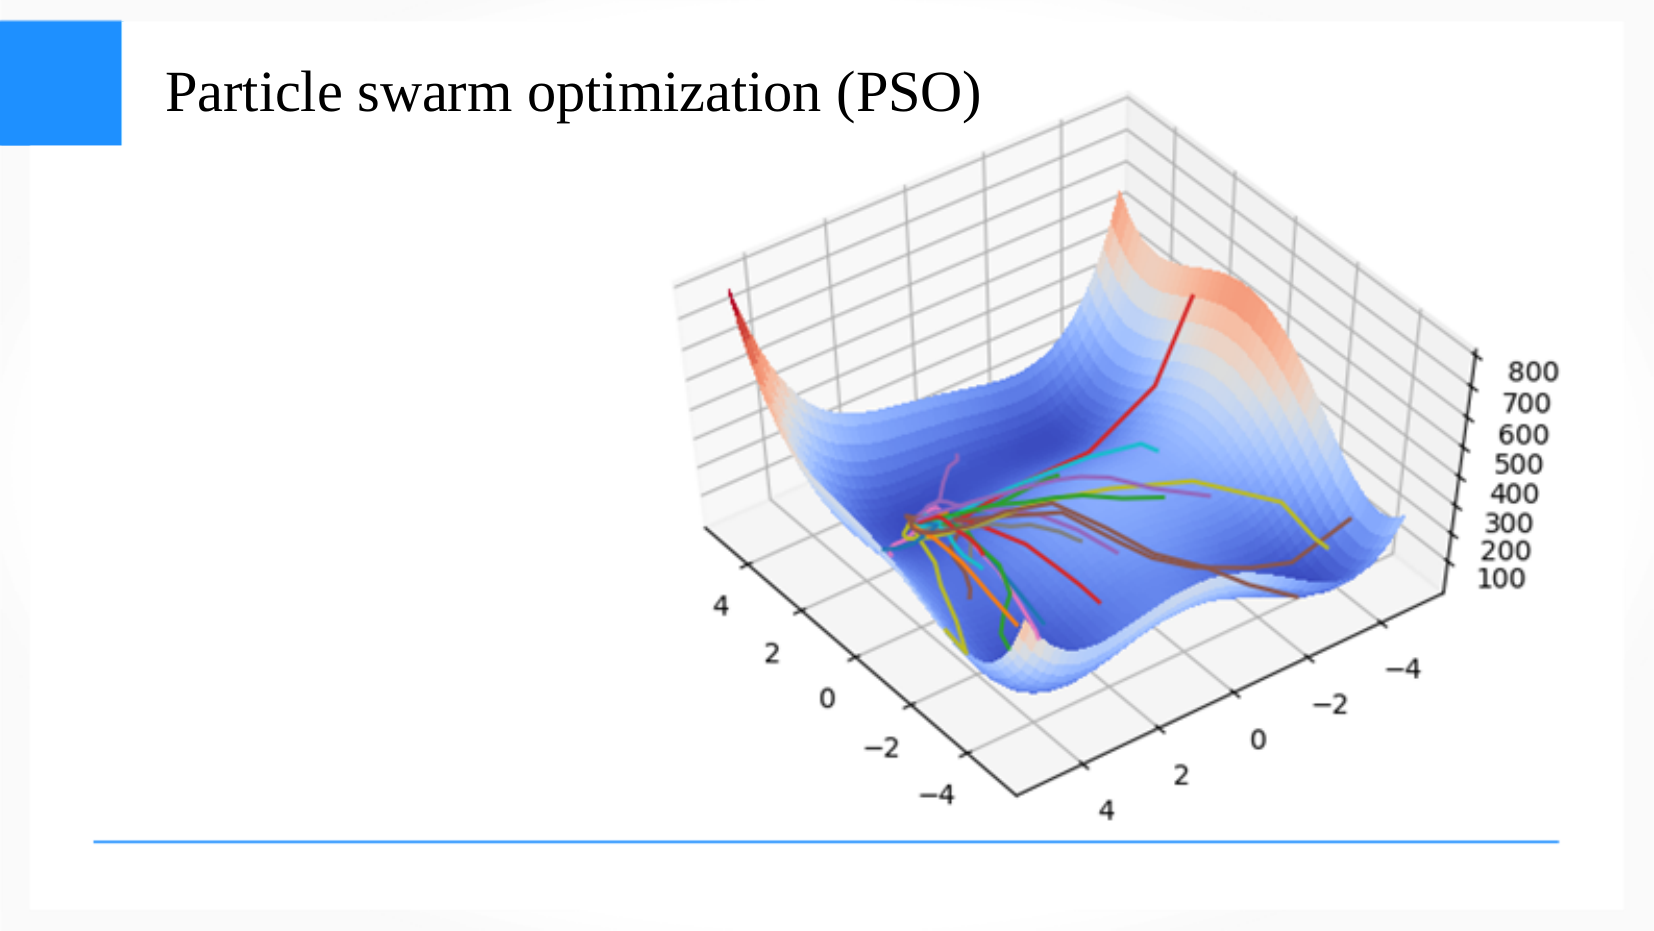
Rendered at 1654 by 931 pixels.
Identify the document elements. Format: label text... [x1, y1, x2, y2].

title Particle swarm optimization (PSO) [165, 10, 1447, 166]
picture [0, 0, 1654, 931]
